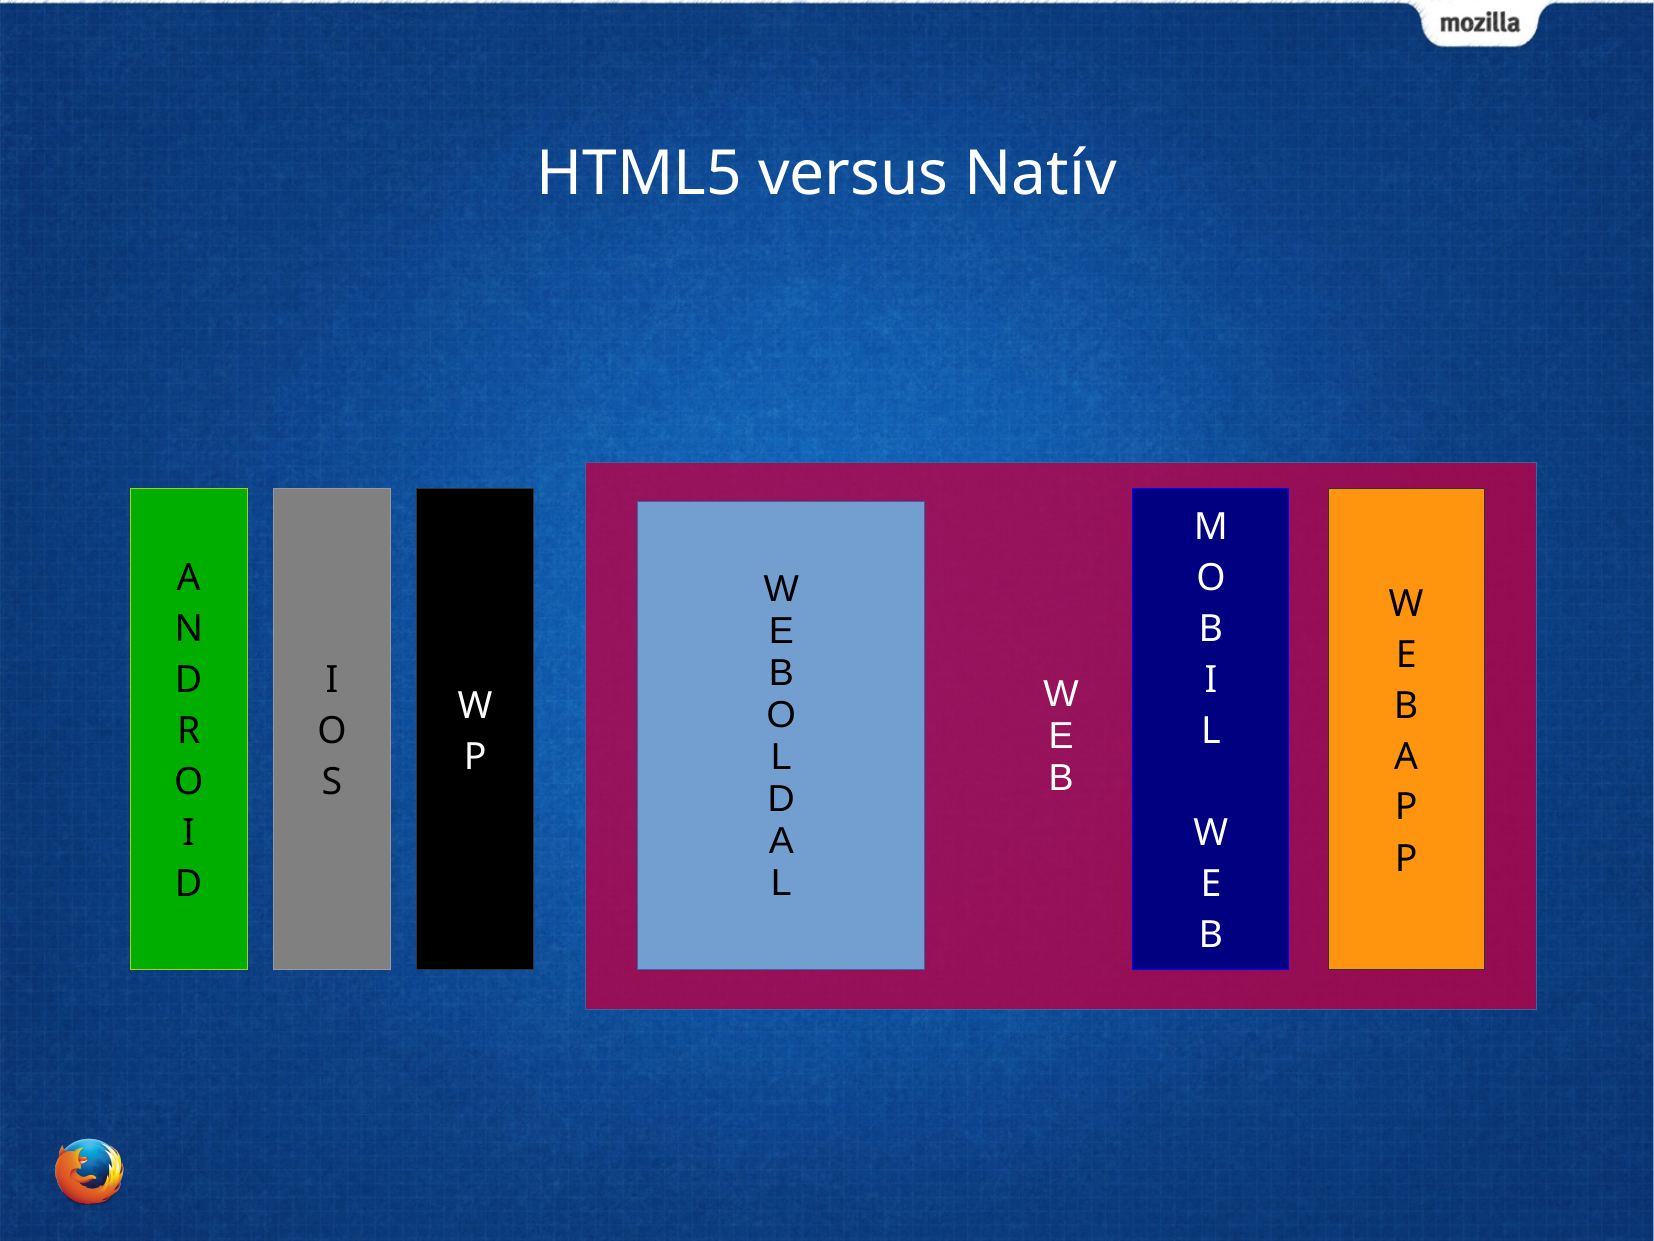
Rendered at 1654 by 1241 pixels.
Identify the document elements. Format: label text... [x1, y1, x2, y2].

title HTML5 versus Natív [82, 49, 1571, 257]
text_box W P [416, 488, 534, 970]
text_box I O S [273, 488, 391, 970]
text_box M O B I L W E B [1132, 488, 1289, 970]
text_box W E B [585, 462, 1537, 1010]
picture [0, 0, 1654, 1241]
text_box A N D R O I D [130, 488, 248, 970]
text_box W E B A P P [1328, 488, 1485, 970]
text_box W E B O L D A L [637, 501, 925, 970]
